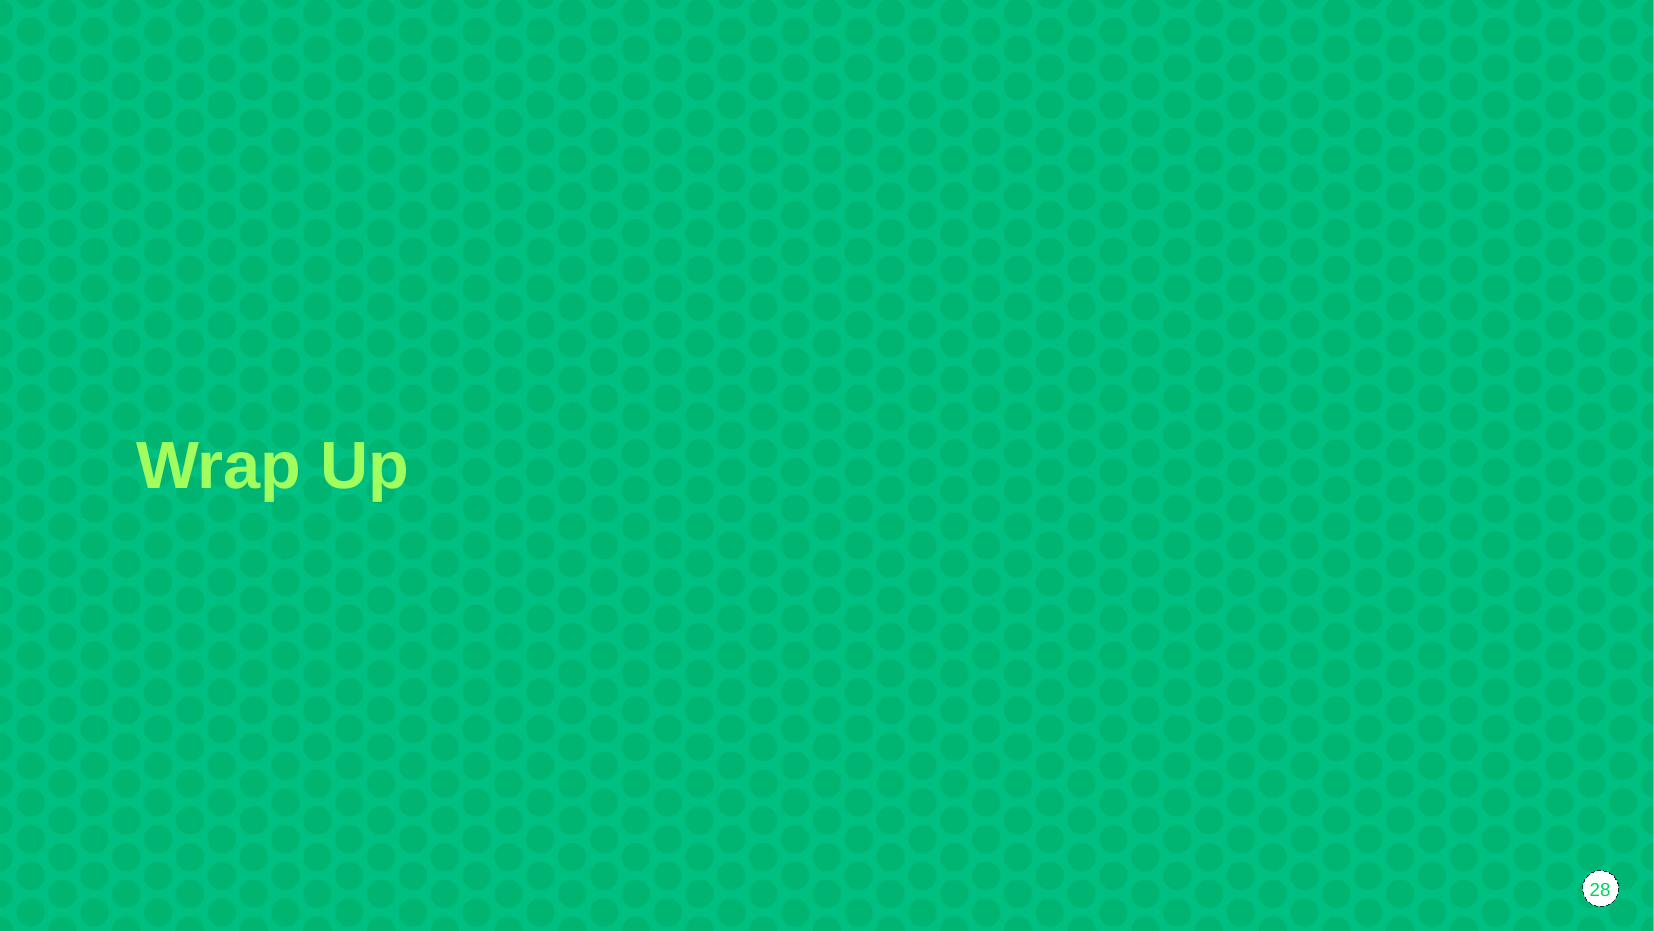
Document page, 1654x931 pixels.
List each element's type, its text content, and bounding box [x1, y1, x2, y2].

picture [0, 0, 1654, 931]
title Wrap Up [121, 387, 1531, 543]
